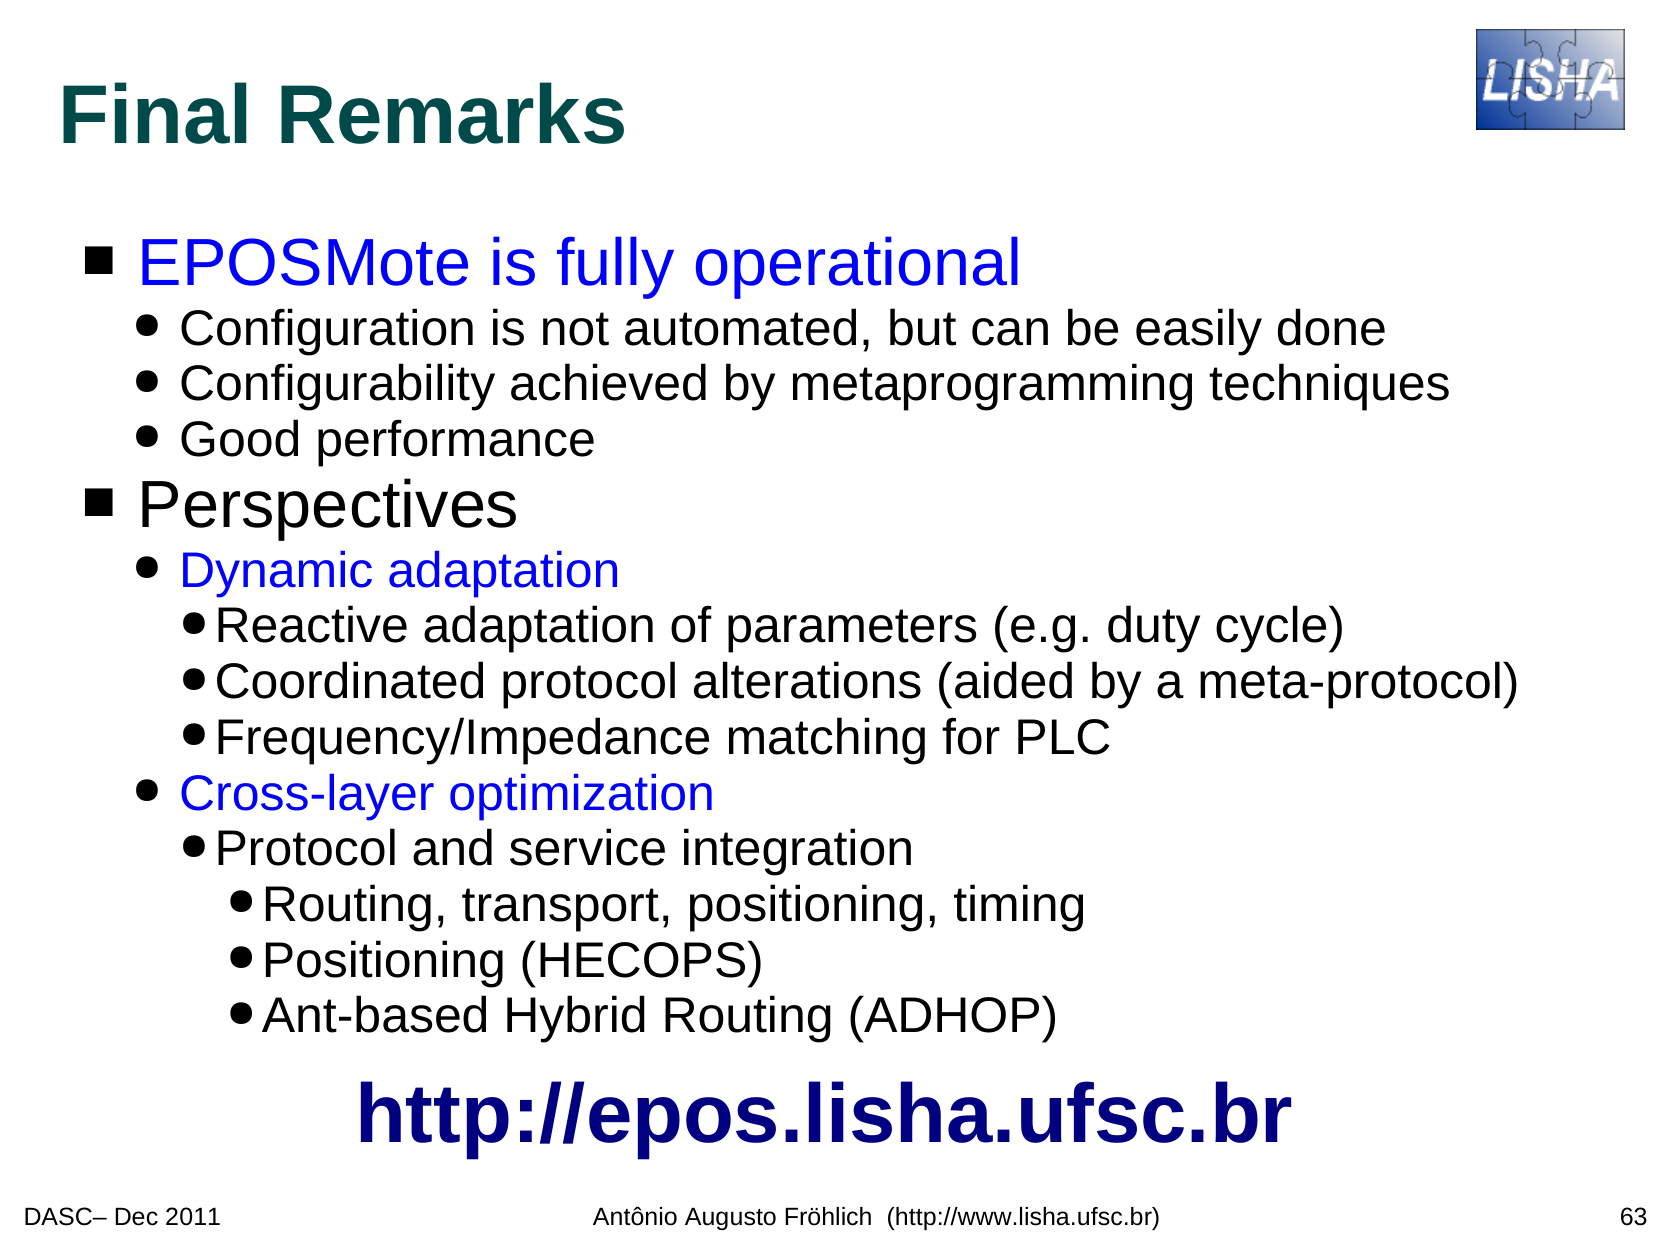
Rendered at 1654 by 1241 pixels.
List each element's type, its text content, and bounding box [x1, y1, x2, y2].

picture [1476, 29, 1625, 130]
title Final Remarks [58, 11, 1463, 219]
list EPOSMote is fully operational Configuration is not automated, but can be easily done Configurability achieved by metaprogramming techniques Good performance Perspectives Dynamic adaptation Reactive adaptation of parameters (e.g. duty cycle) Coordinated protocol alterations (aided by a meta-protocol) Frequency/Impedance matching for PLC Cross-layer optimization Protocol and service integration Routing, transport, positioning, timing Positioning (HECOPS) Ant-based Hybrid Routing (ADHOP) http://epos.lisha.ufsc.br [37, 225, 1613, 1163]
